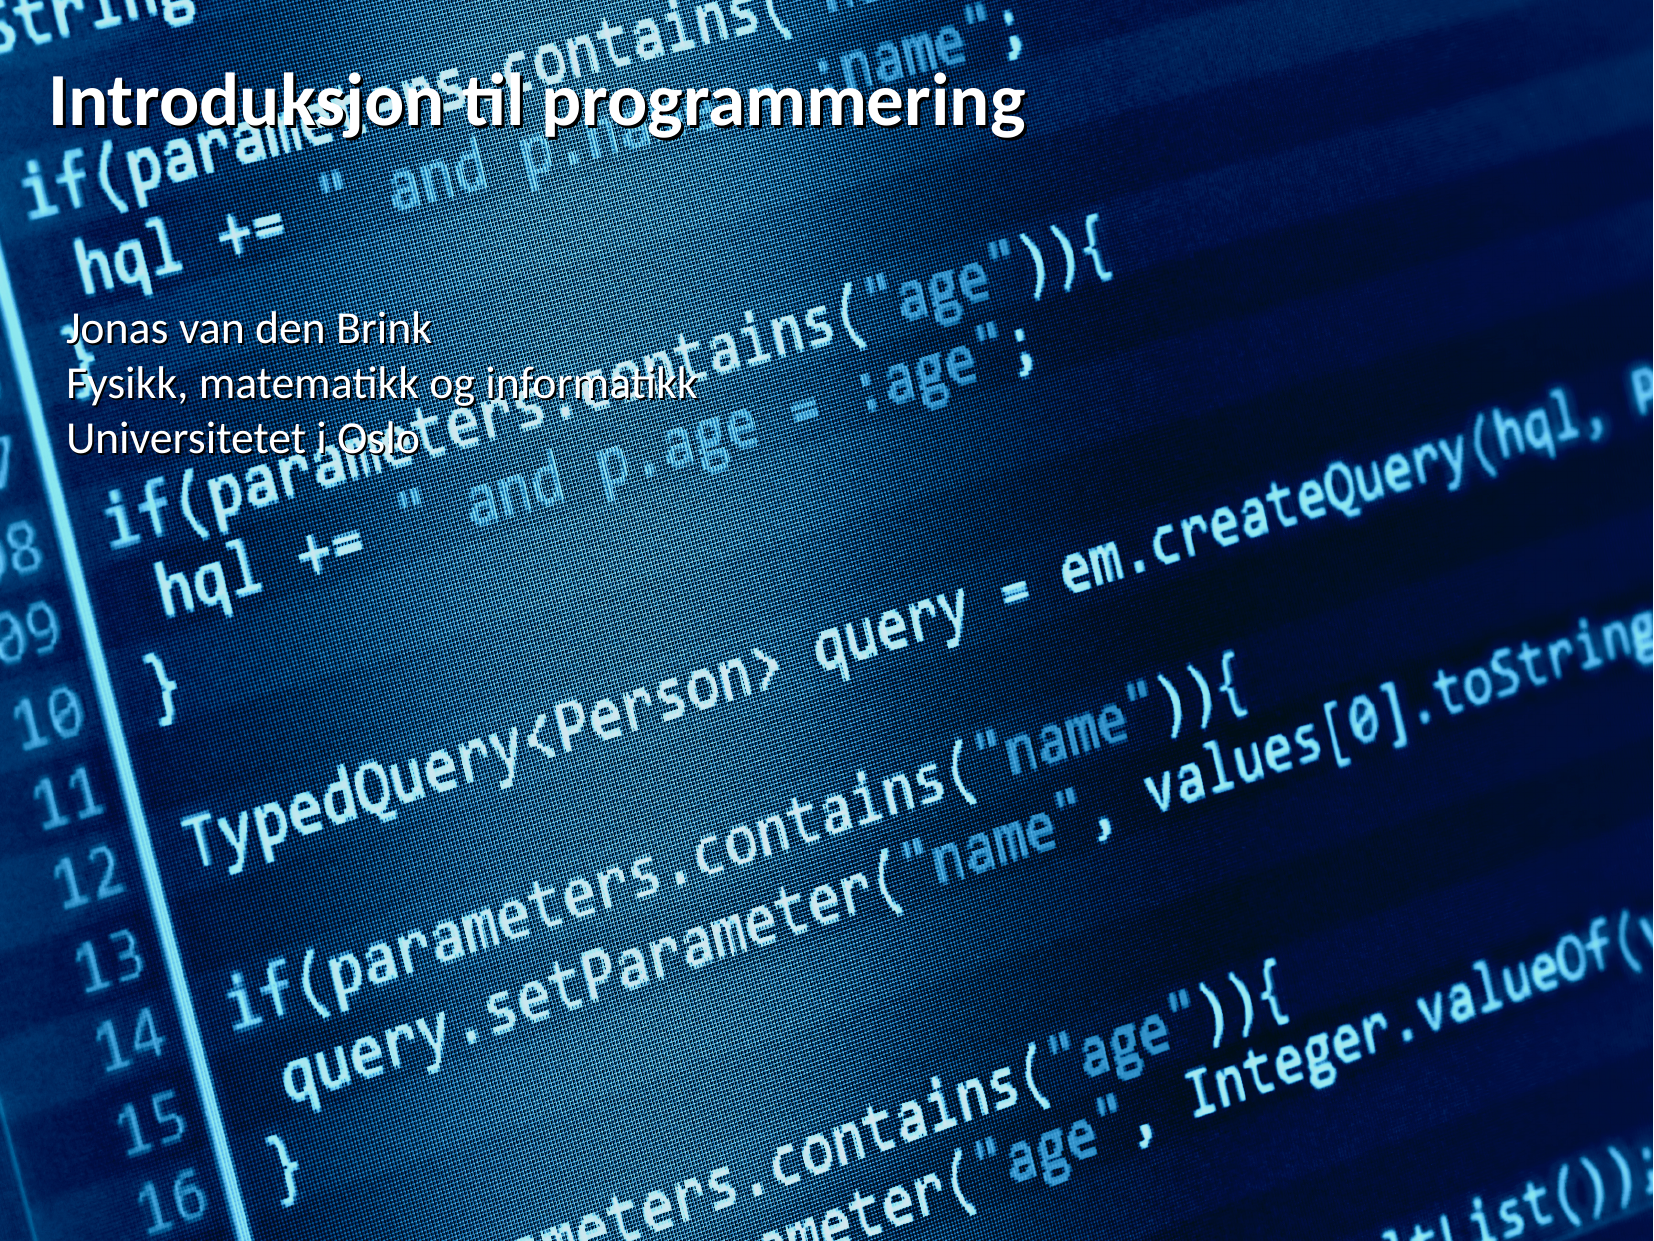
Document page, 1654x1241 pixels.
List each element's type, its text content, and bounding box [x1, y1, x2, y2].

text_box Jonas van den Brink Fysikk, matematikk og informatikk Universitetet i Oslo [51, 290, 945, 519]
picture [0, 0, 1653, 1241]
text_box Introduksjon til programmering [33, 43, 1515, 241]
